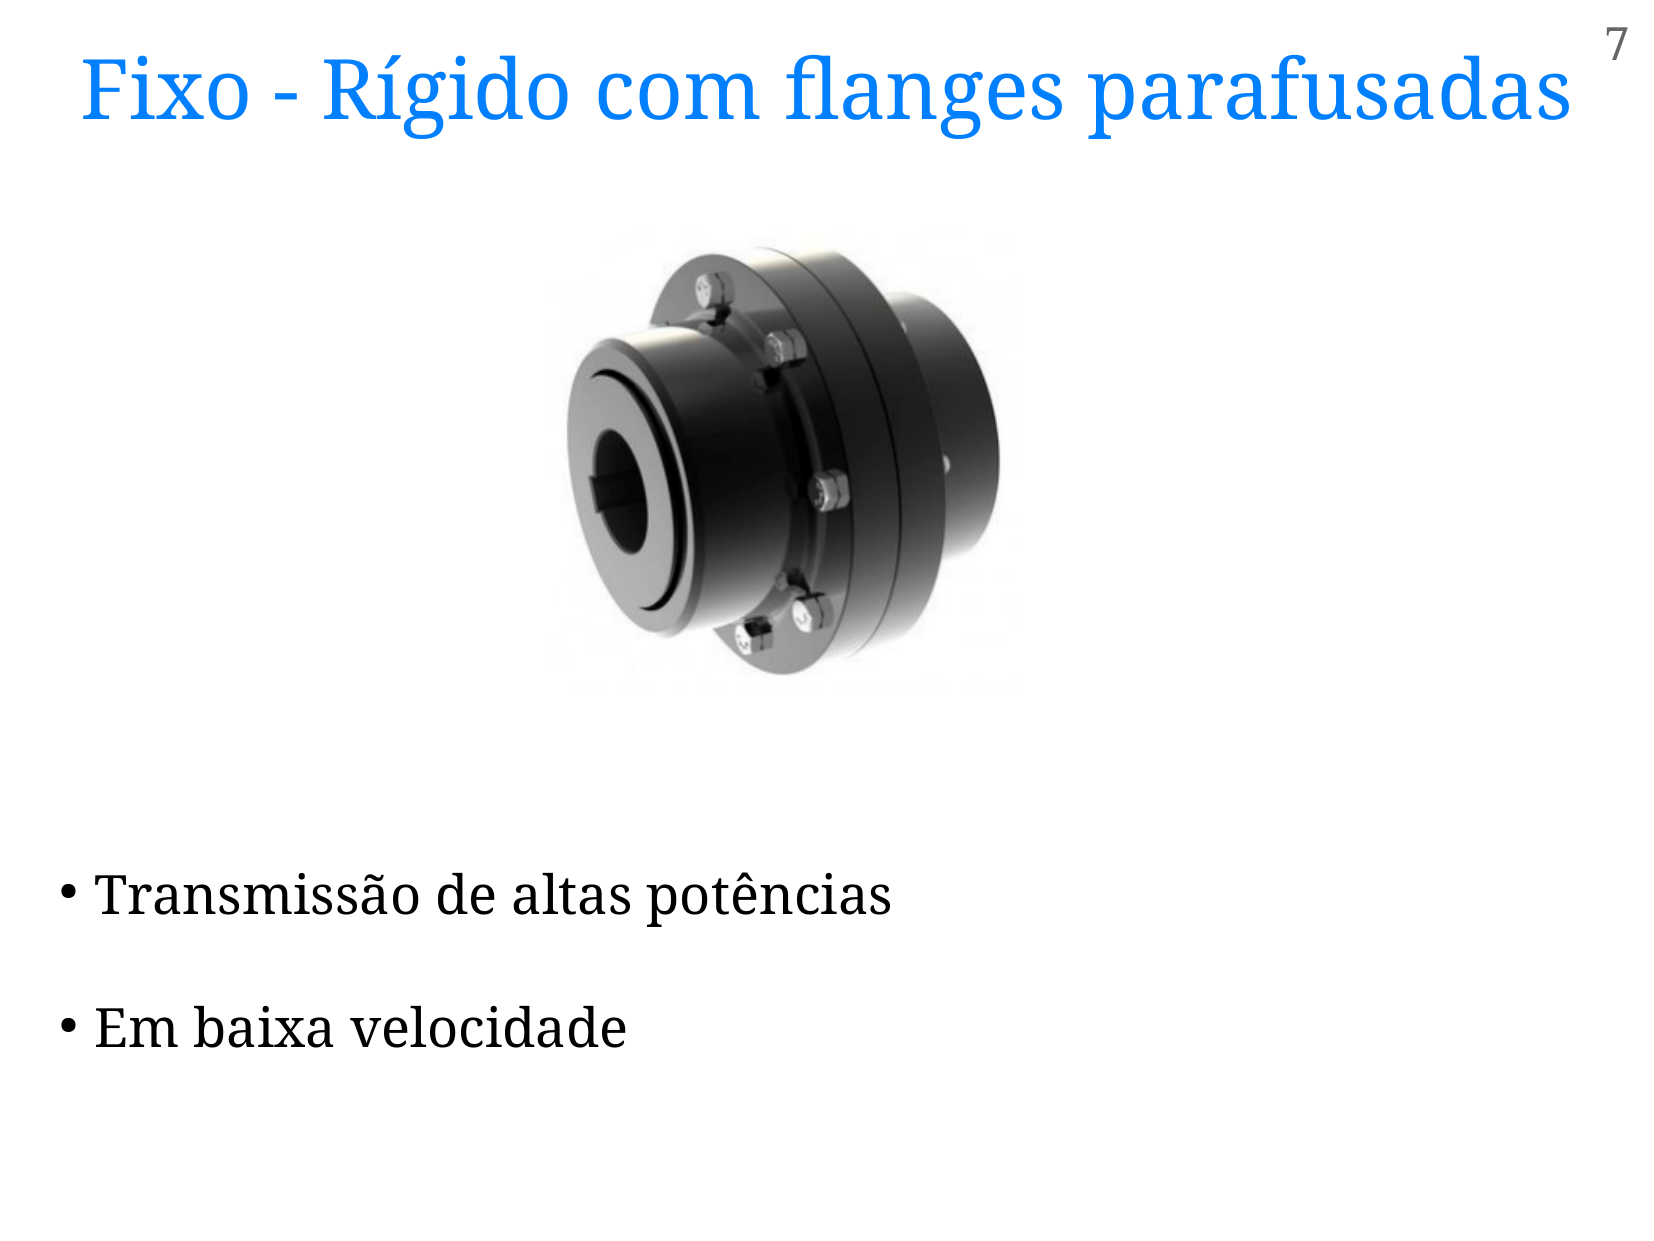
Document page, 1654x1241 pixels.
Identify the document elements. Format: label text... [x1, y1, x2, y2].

list Transmissão de altas potências Em baixa velocidade [59, 856, 1595, 1211]
title Fixo - Rígido com flanges parafusadas [59, 29, 1595, 148]
picture [550, 225, 1019, 694]
